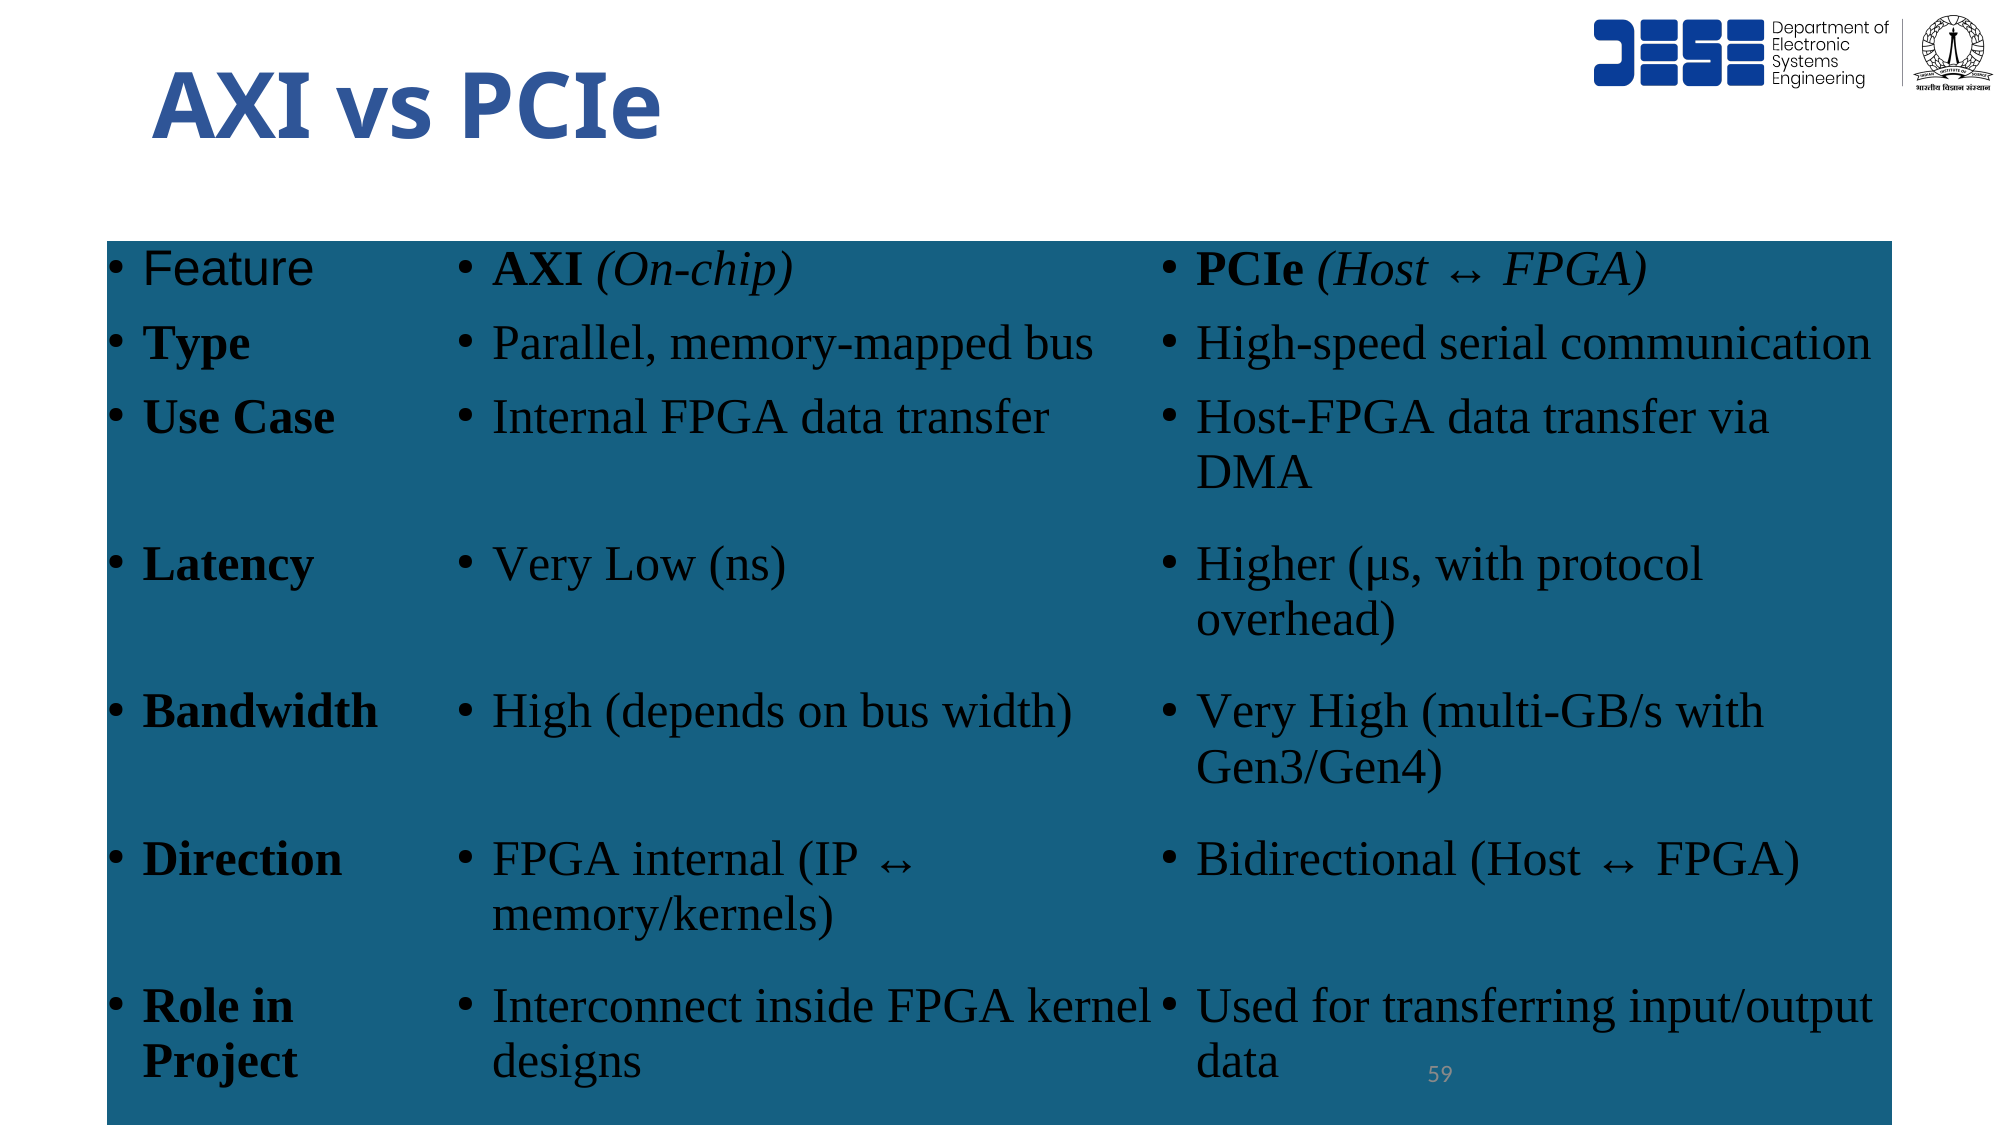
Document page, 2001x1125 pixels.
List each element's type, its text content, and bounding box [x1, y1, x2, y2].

table_cell High (depends on bus width) [457, 683, 1161, 831]
table_cell Bandwidth [107, 683, 457, 831]
table_cell Type [107, 315, 457, 389]
title AXI vs PCIe [137, 0, 1863, 218]
table_cell Higher (μs, with protocol overhead) [1161, 536, 1892, 683]
table_cell Internal FPGA data transfer [457, 389, 1161, 536]
table_header AXI (On-chip) [457, 241, 1161, 315]
table_cell Direction [107, 831, 457, 978]
table_header Feature [107, 241, 457, 315]
table_cell Bidirectional (Host ↔ FPGA) [1161, 831, 1892, 978]
table_cell High-speed serial communication [1161, 315, 1892, 389]
table_cell Parallel, memory-mapped bus [457, 315, 1161, 389]
table_cell Used for transferring input/output data [1161, 978, 1892, 1125]
table_cell Host-FPGA data transfer via DMA [1161, 389, 1892, 536]
table_header PCIe (Host ↔ FPGA) [1161, 241, 1892, 315]
table_cell Very Low (ns) [457, 536, 1161, 683]
text_box [1412, 1042, 1863, 1103]
table_cell FPGA internal (IP ↔ memory/kernels) [457, 831, 1161, 978]
table_cell Very High (multi-GB/s with Gen3/Gen4) [1161, 683, 1892, 831]
table_cell Interconnect inside FPGA kernel designs [457, 978, 1161, 1125]
table_cell Latency [107, 536, 457, 683]
table_cell Use Case [107, 389, 457, 536]
table_cell Role in Project [107, 978, 457, 1125]
